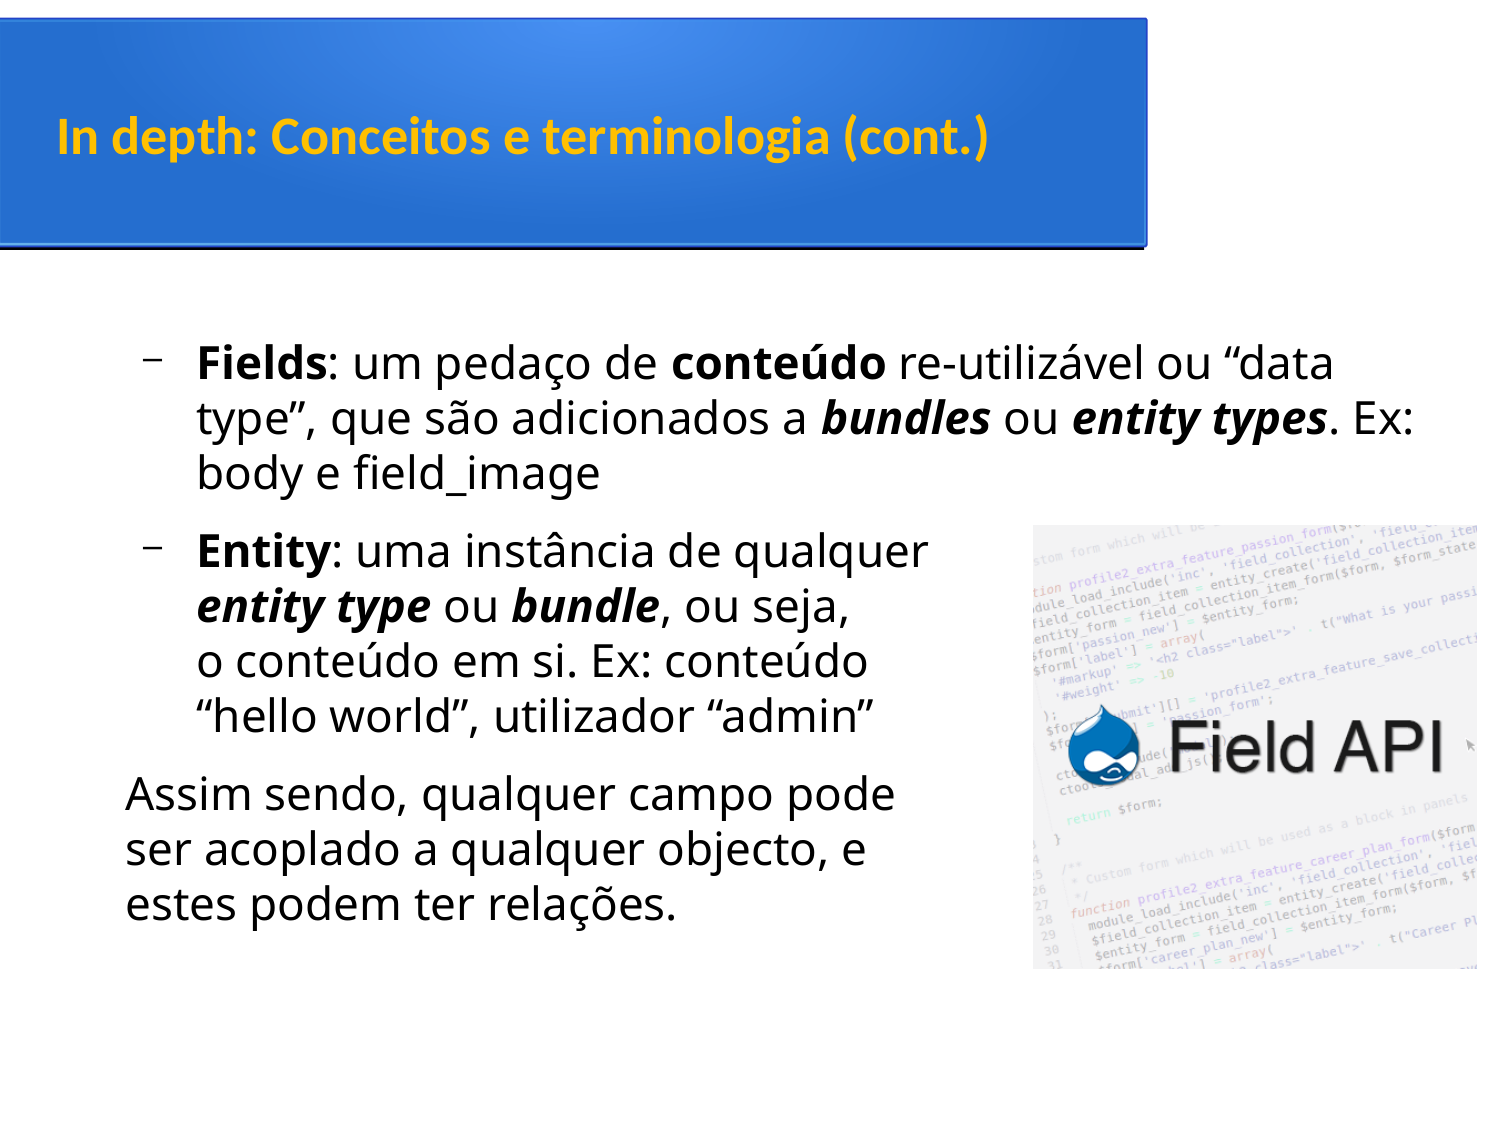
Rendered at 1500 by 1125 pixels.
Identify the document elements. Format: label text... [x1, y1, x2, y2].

picture [1033, 525, 1477, 969]
list Fields: um pedaço de conteúdo re-utilizável ou “data type”, que são adicionados a bundles ou entity types. Ex: body e field_image Entity: uma instância de qualquer entity type ou bundle, ou seja, o conteúdo em si. Ex: conteúdo “hello world”, utilizador “admin” Assim sendo, qualquer campo pode ser acoplado a qualquer objecto, e estes podem ter relações. [39, 326, 1453, 966]
title In depth: Conceitos e terminologia (cont.) [41, 41, 1111, 225]
